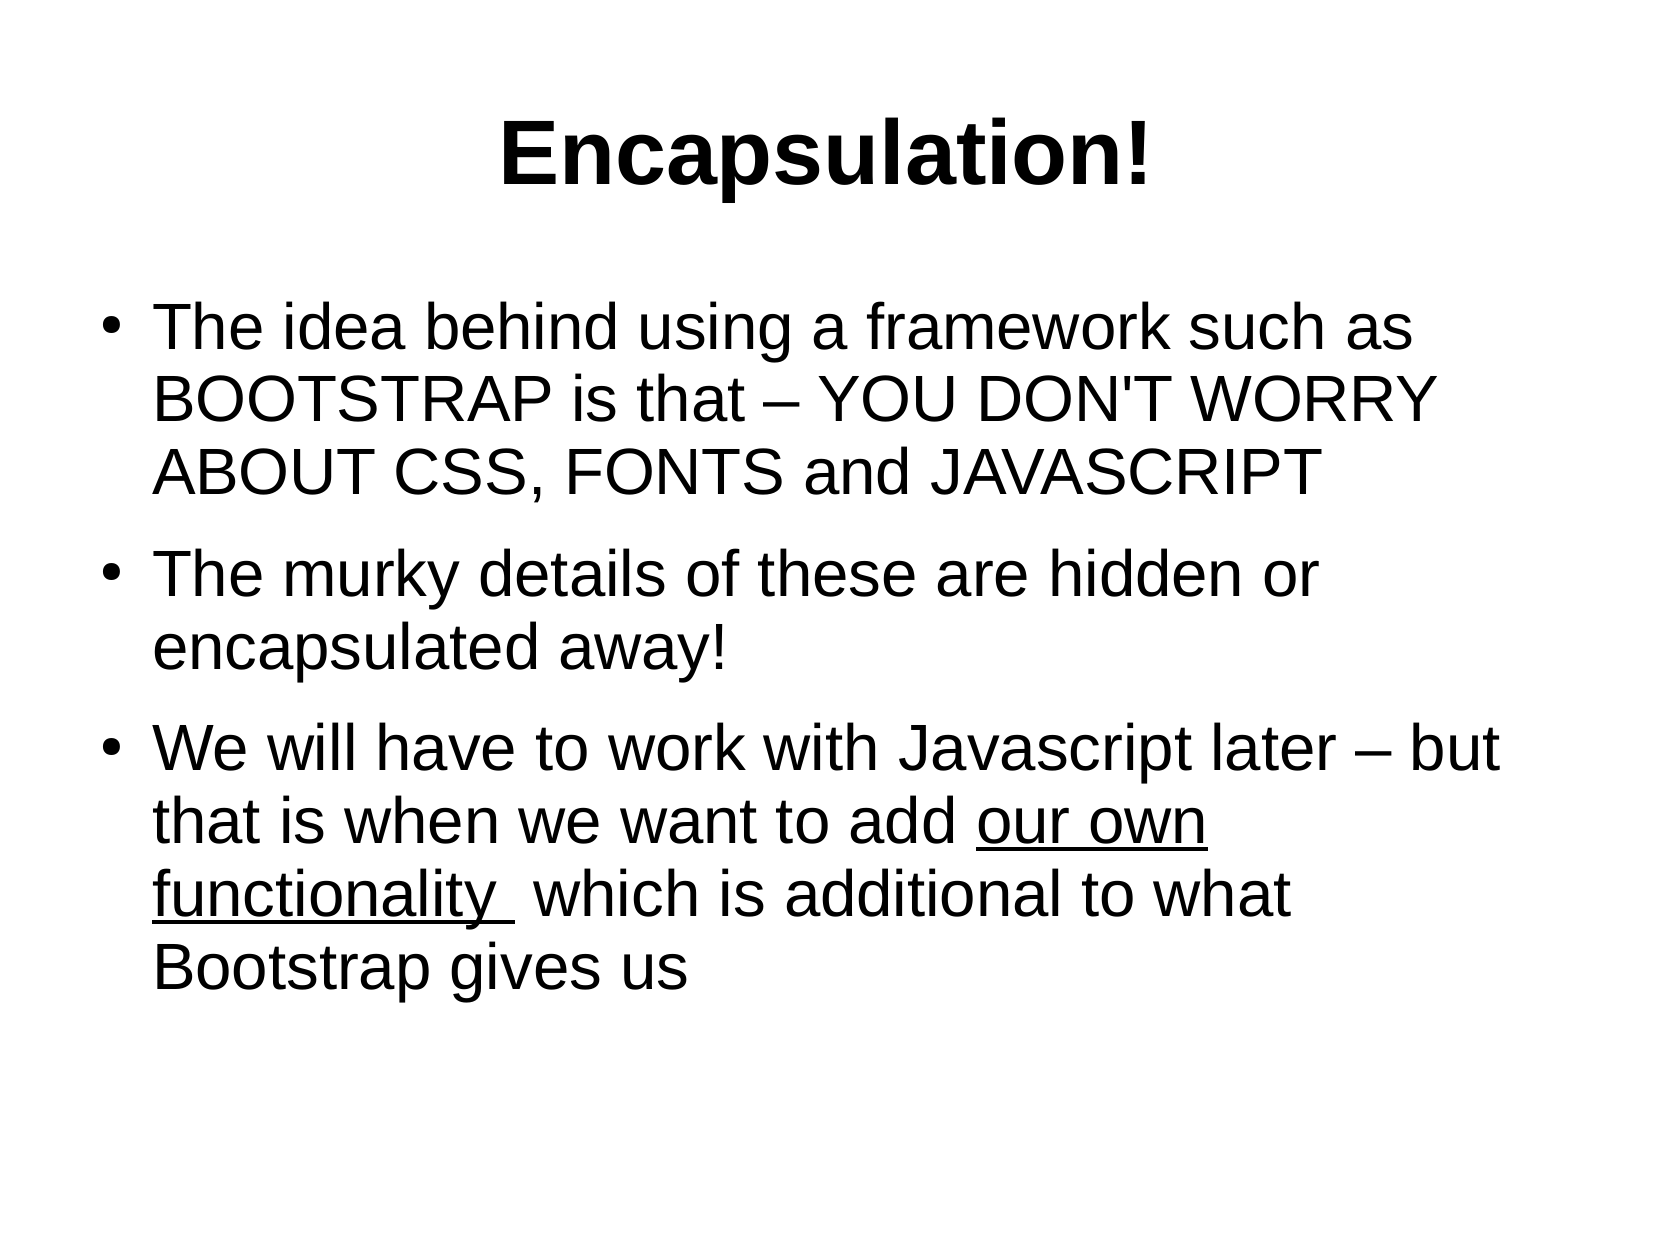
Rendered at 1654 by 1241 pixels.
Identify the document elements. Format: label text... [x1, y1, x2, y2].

title Encapsulation! [82, 49, 1571, 257]
list The idea behind using a framework such as BOOTSTRAP is that – YOU DON'T WORRY ABOUT CSS, FONTS and JAVASCRIPT The murky details of these are hidden or encapsulated away! We will have to work with Javascript later – but that is when we want to add our own functionality which is additional to what Bootstrap gives us [82, 290, 1571, 1010]
